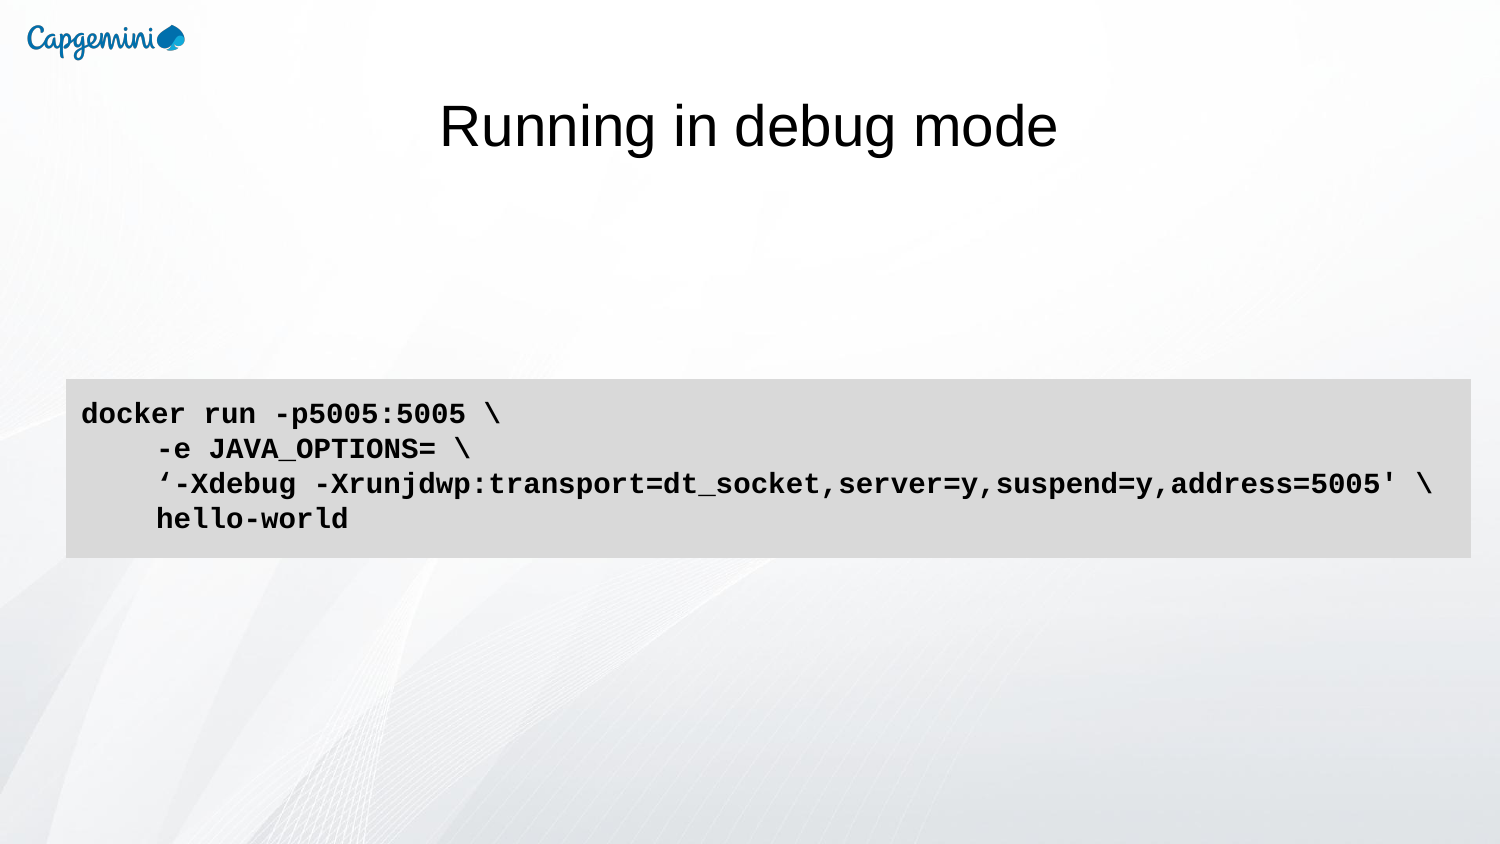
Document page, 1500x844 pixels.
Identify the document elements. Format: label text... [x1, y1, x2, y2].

picture [0, 0, 1500, 844]
text_box docker run -p5005:5005 \ -e JAVA_OPTIONS= \ ‘-Xdebug -Xrunjdwp:transport=dt_socket,server=y,suspend=y,address=5005' \ hello-world [66, 379, 1471, 558]
title Running in debug mode [51, 72, 1449, 167]
